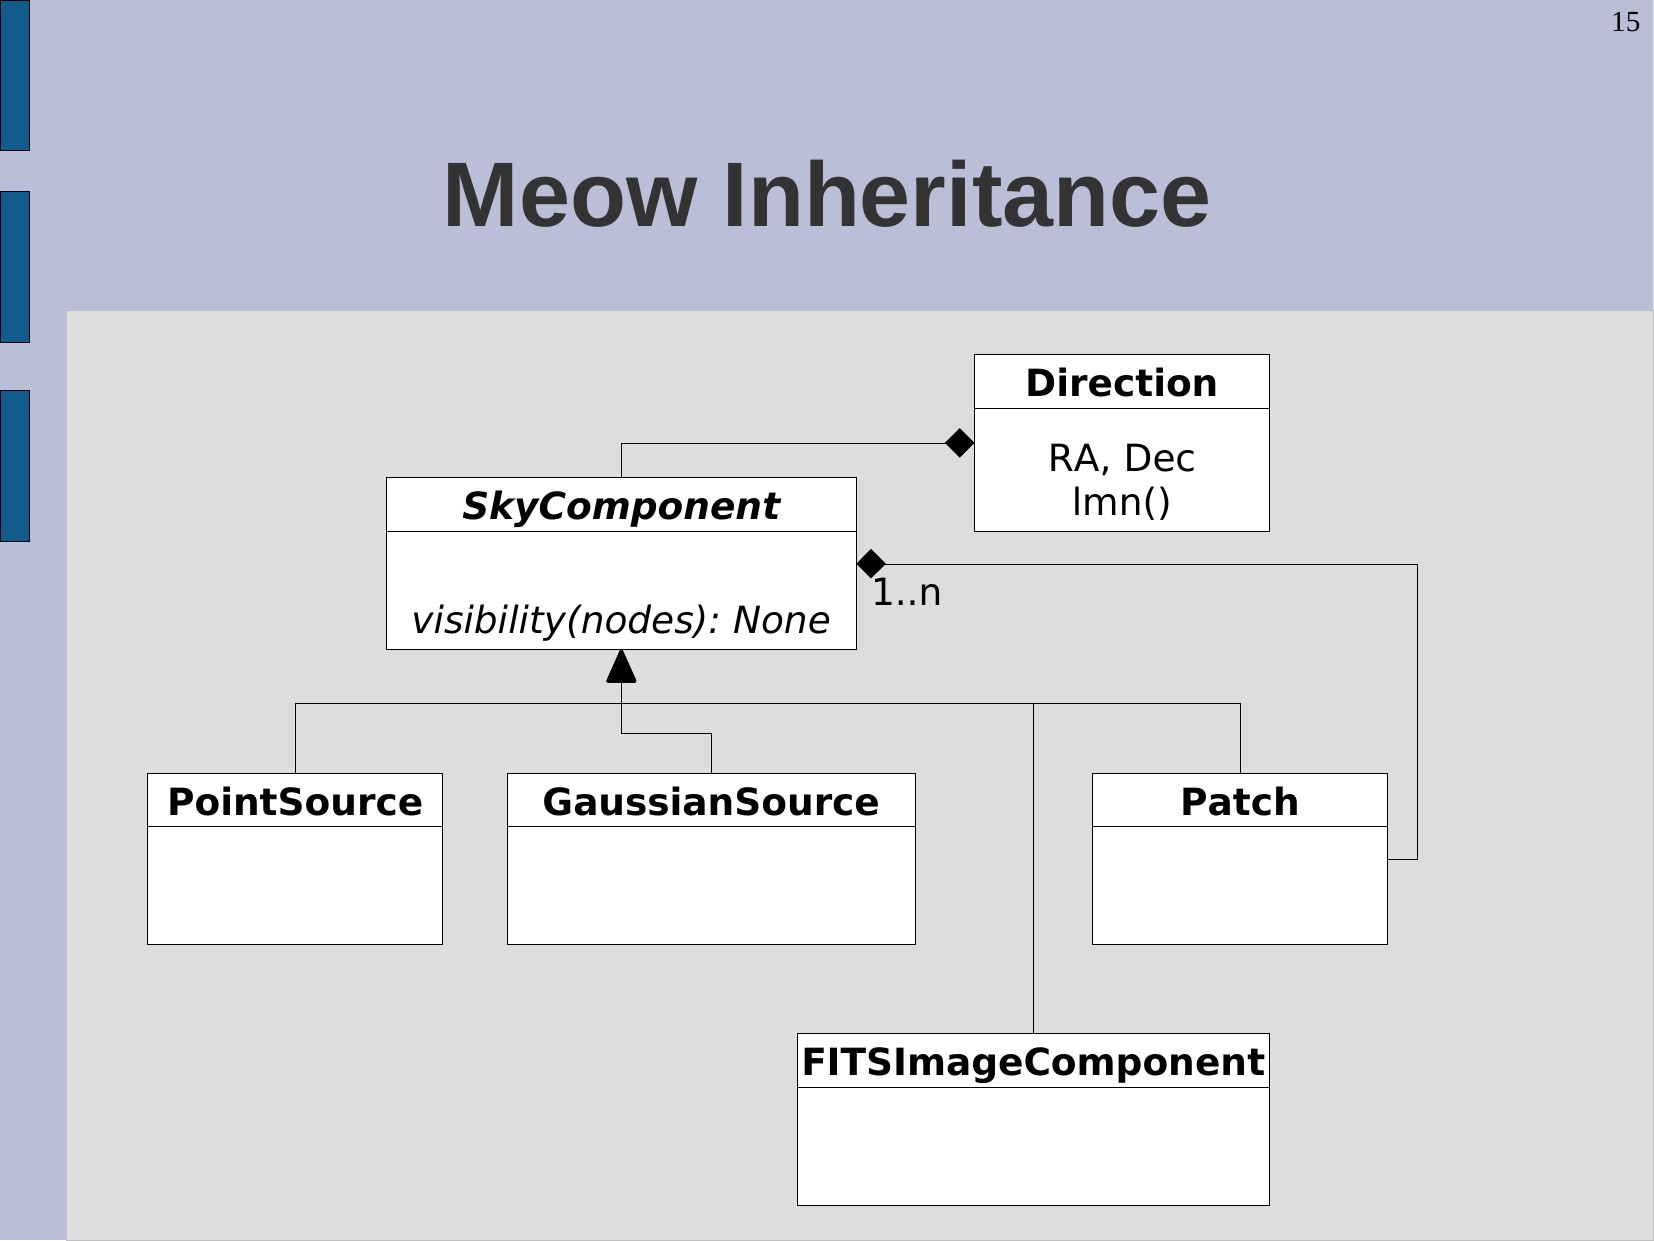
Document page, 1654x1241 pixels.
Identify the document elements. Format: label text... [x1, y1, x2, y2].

text_box visibility(nodes): None [386, 532, 857, 650]
text_box [1092, 827, 1388, 945]
text_box FITSImageComponent [797, 1033, 1270, 1088]
text_box [797, 1088, 1270, 1206]
title Meow Inheritance [121, 91, 1534, 299]
text_box Patch [1092, 773, 1388, 827]
text_box PointSource [147, 773, 443, 827]
text_box Direction [974, 354, 1270, 409]
text_box RA, Dec lmn() [974, 409, 1270, 532]
text_box [147, 827, 443, 945]
text_box SkyComponent [386, 477, 857, 532]
text_box GaussianSource [507, 773, 916, 827]
text_box [507, 827, 916, 945]
